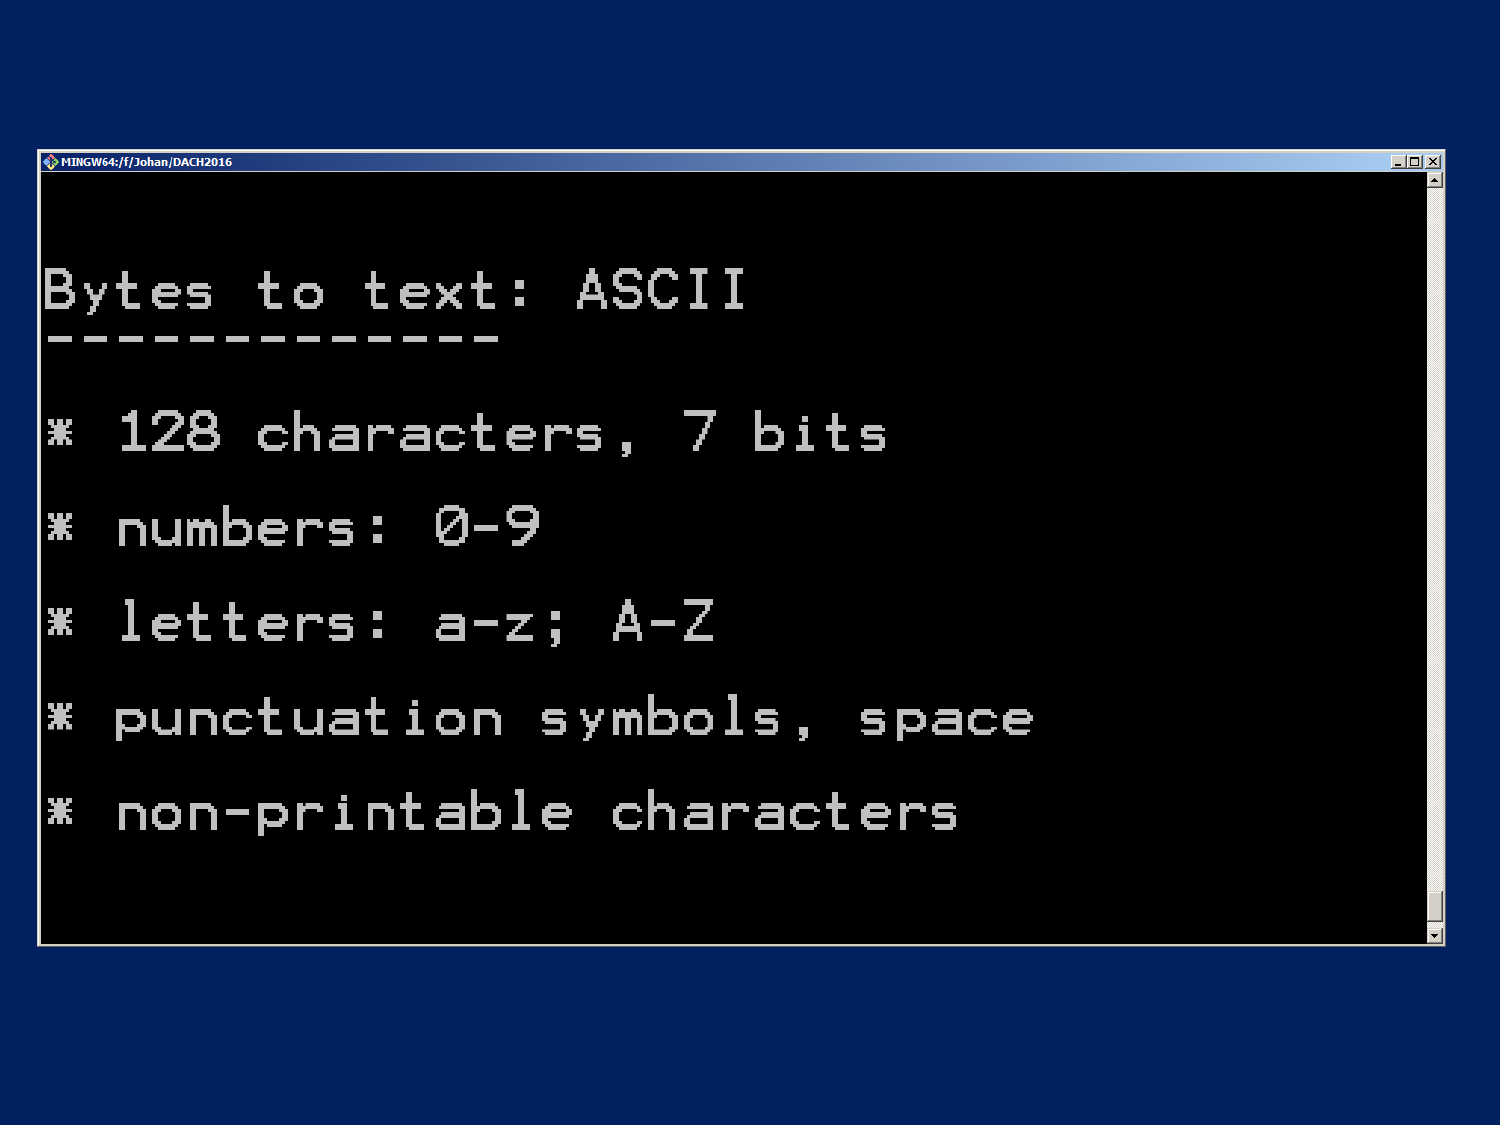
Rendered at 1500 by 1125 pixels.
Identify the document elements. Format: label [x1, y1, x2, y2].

picture [37, 149, 1446, 947]
